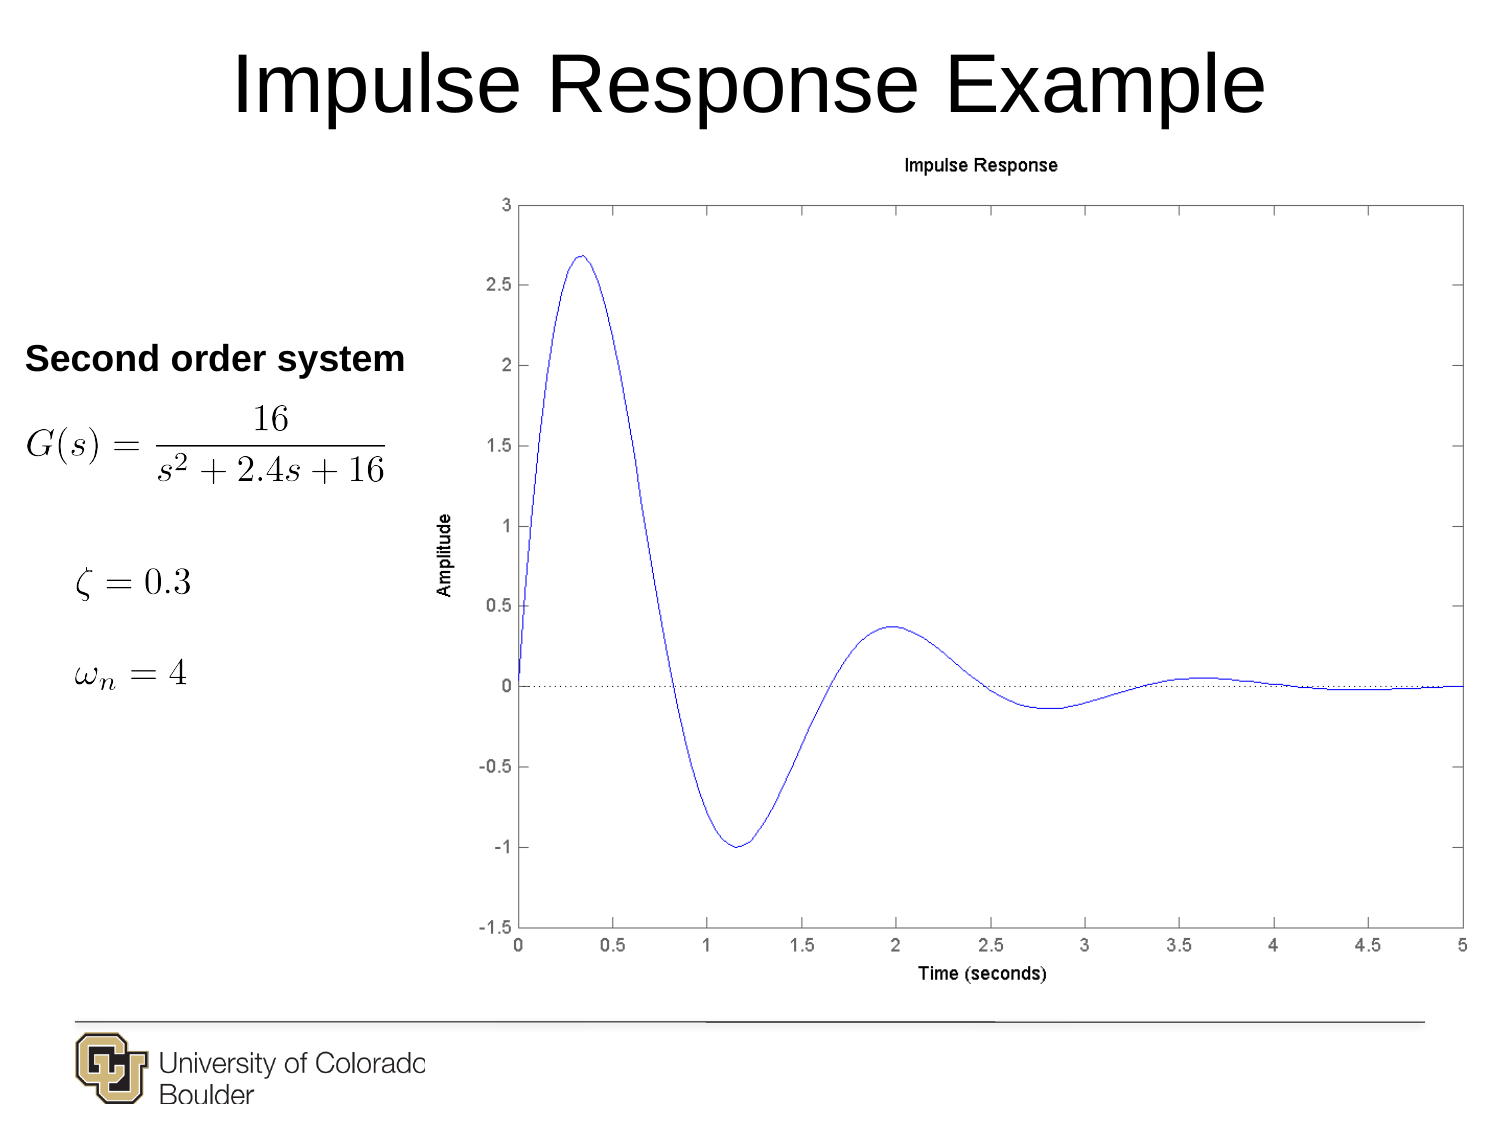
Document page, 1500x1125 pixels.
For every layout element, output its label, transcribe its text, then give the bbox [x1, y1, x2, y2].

picture [27, 405, 385, 485]
title Impulse Response Example [75, 18, 1425, 140]
picture [75, 567, 190, 690]
text_box Second order system [10, 326, 419, 387]
picture [419, 139, 1488, 996]
